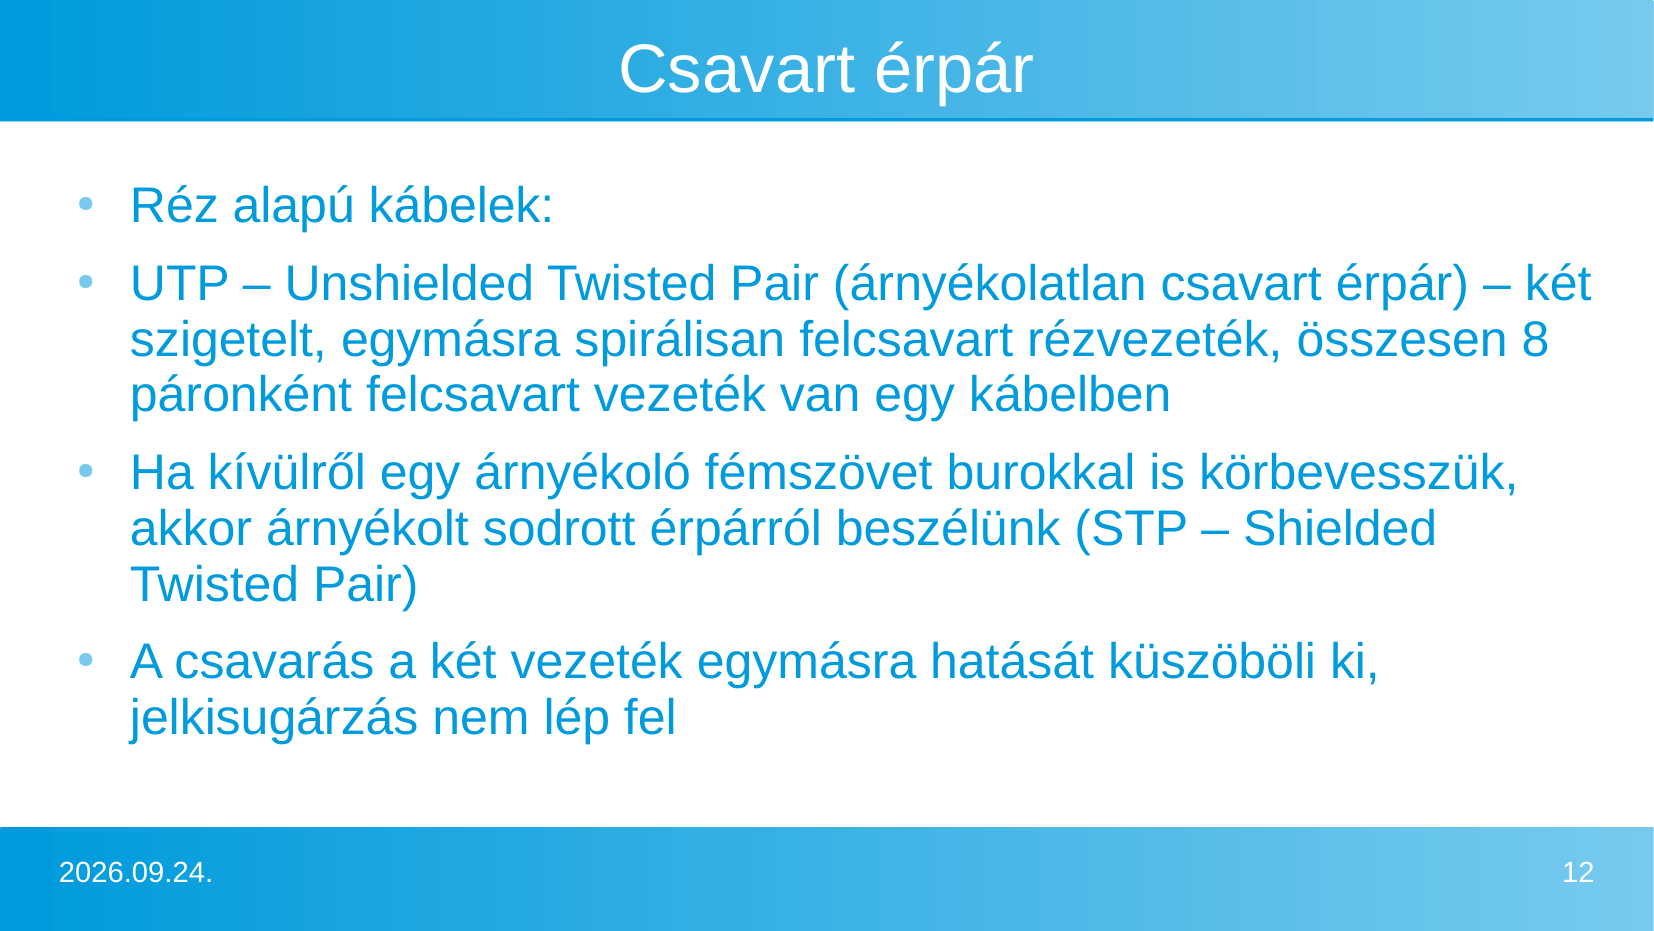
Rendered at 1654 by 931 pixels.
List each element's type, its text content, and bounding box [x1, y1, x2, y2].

title Csavart érpár [59, 29, 1595, 108]
list Réz alapú kábelek: UTP – Unshielded Twisted Pair (árnyékolatlan csavart érpár) – két szigetelt, egymásra spirálisan felcsavart rézvezeték, összesen 8 páronként felcsavart vezeték van egy kábelben Ha kívülről egy árnyékoló fémszövet burokkal is körbevesszük, akkor árnyékolt sodrott érpárról beszélünk (STP – Shielded Twisted Pair) A csavarás a két vezeték egymásra hatását küszöböli ki, jelkisugárzás nem lép fel [59, 177, 1595, 768]
